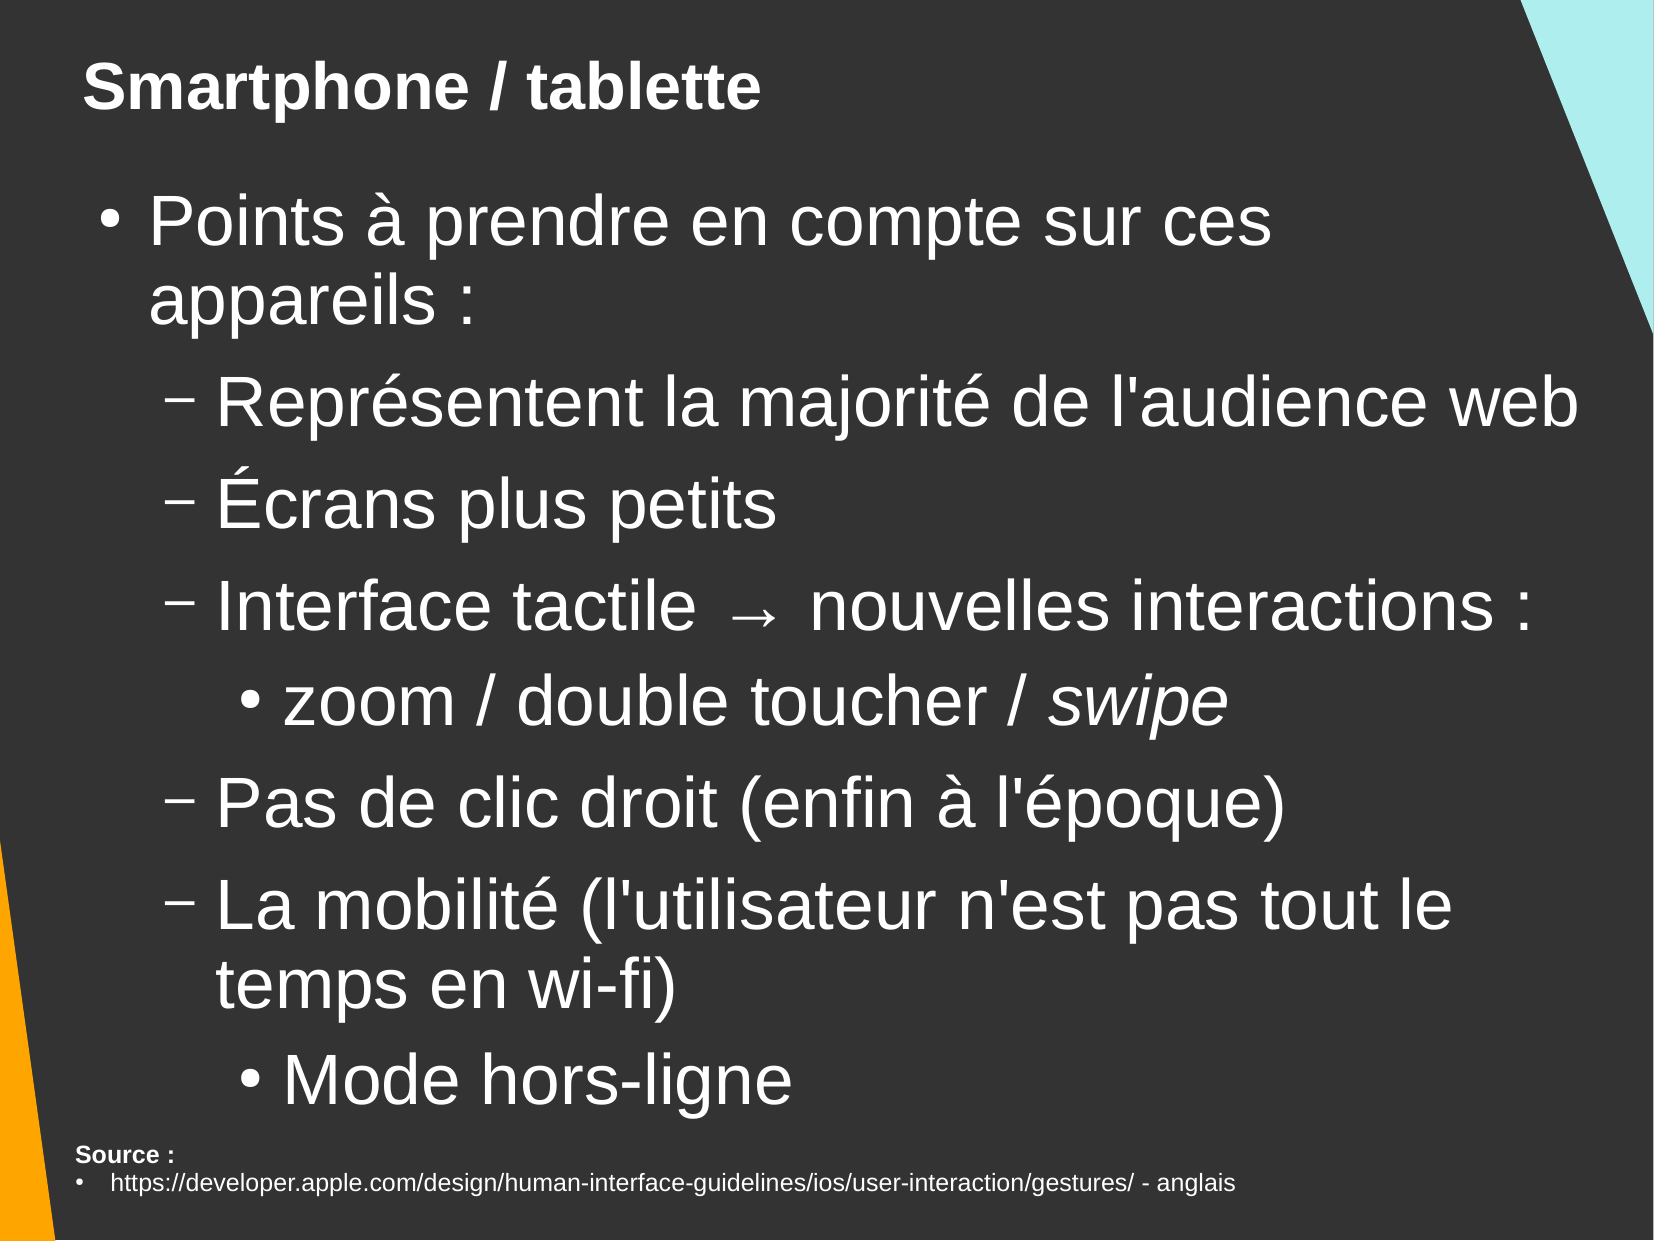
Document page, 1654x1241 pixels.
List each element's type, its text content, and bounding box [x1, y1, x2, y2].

title Smartphone / tablette [82, 49, 1571, 152]
text_box [0, 840, 56, 1241]
text_box [1520, 0, 1654, 337]
text_box Source : https://developer.apple.com/design/human-interface-guidelines/ios/user-interaction/gestures/ - anglais [60, 1133, 1546, 1241]
list Points à prendre en compte sur ces appareils : Représentent la majorité de l'audience web Écrans plus petits Interface tactile → nouvelles interactions : zoom / double toucher / swipe Pas de clic droit (enfin à l'époque) La mobilité (l'utilisateur n'est pas tout le temps en wi-fi) Mode hors-ligne [80, 180, 1605, 1123]
